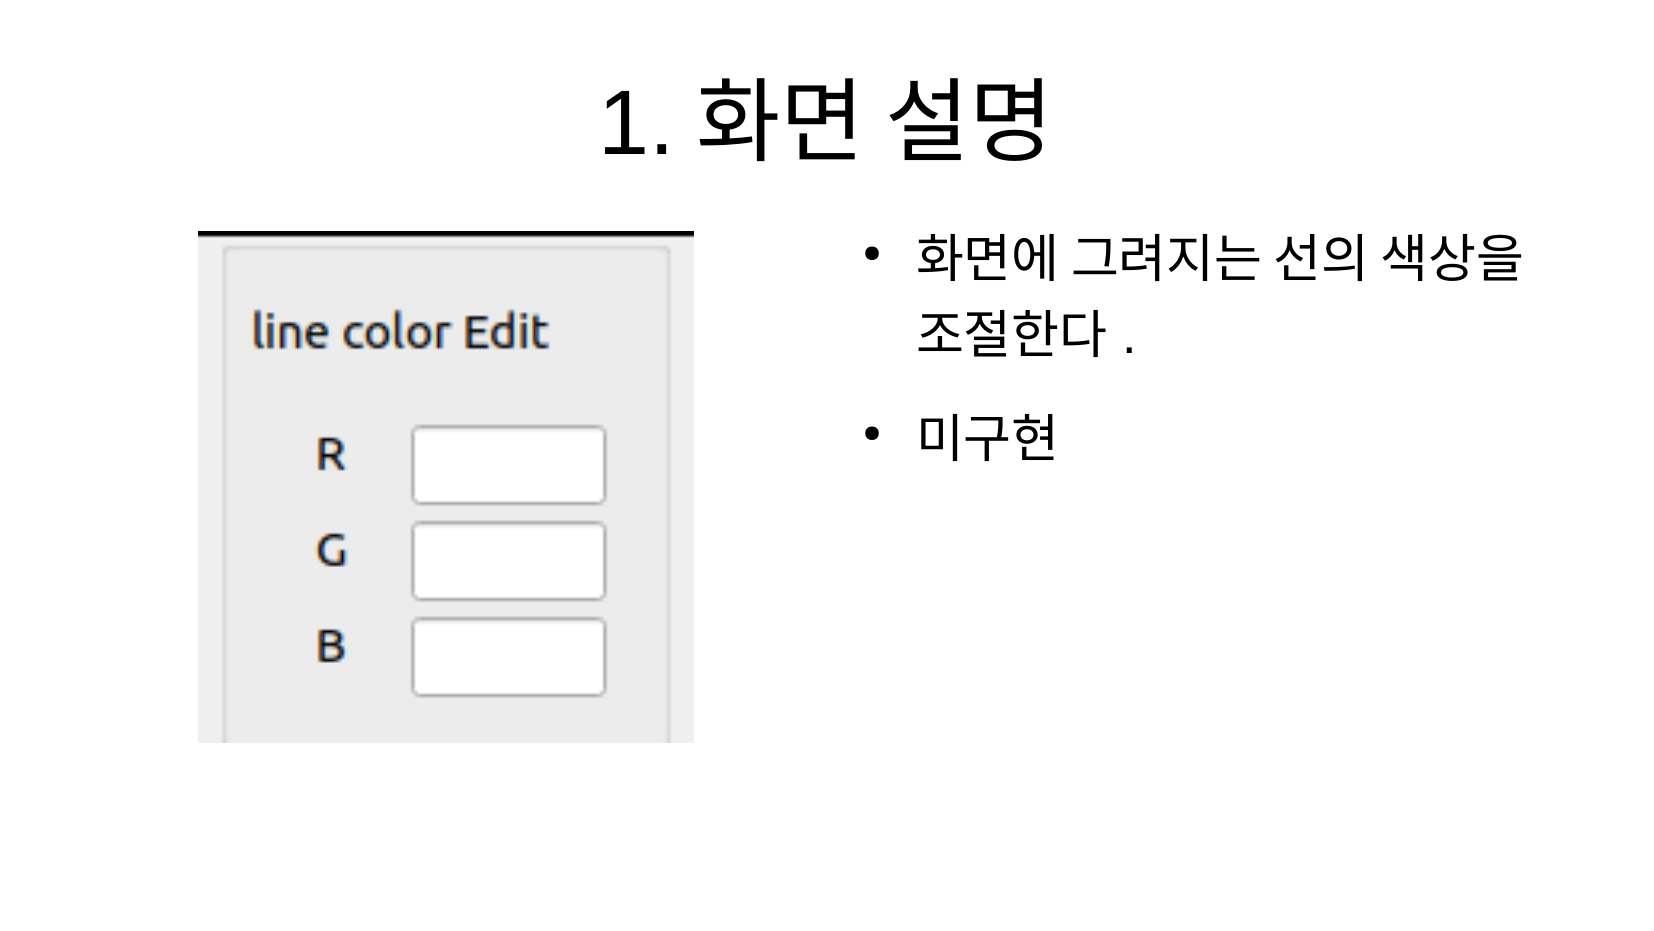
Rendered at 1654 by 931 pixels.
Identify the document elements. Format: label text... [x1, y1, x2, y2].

list 화면에 그려지는 선의 색상을 조절한다. 미구현 [845, 217, 1572, 758]
title 1.화면 설명 [82, 37, 1571, 193]
picture [198, 231, 694, 743]
